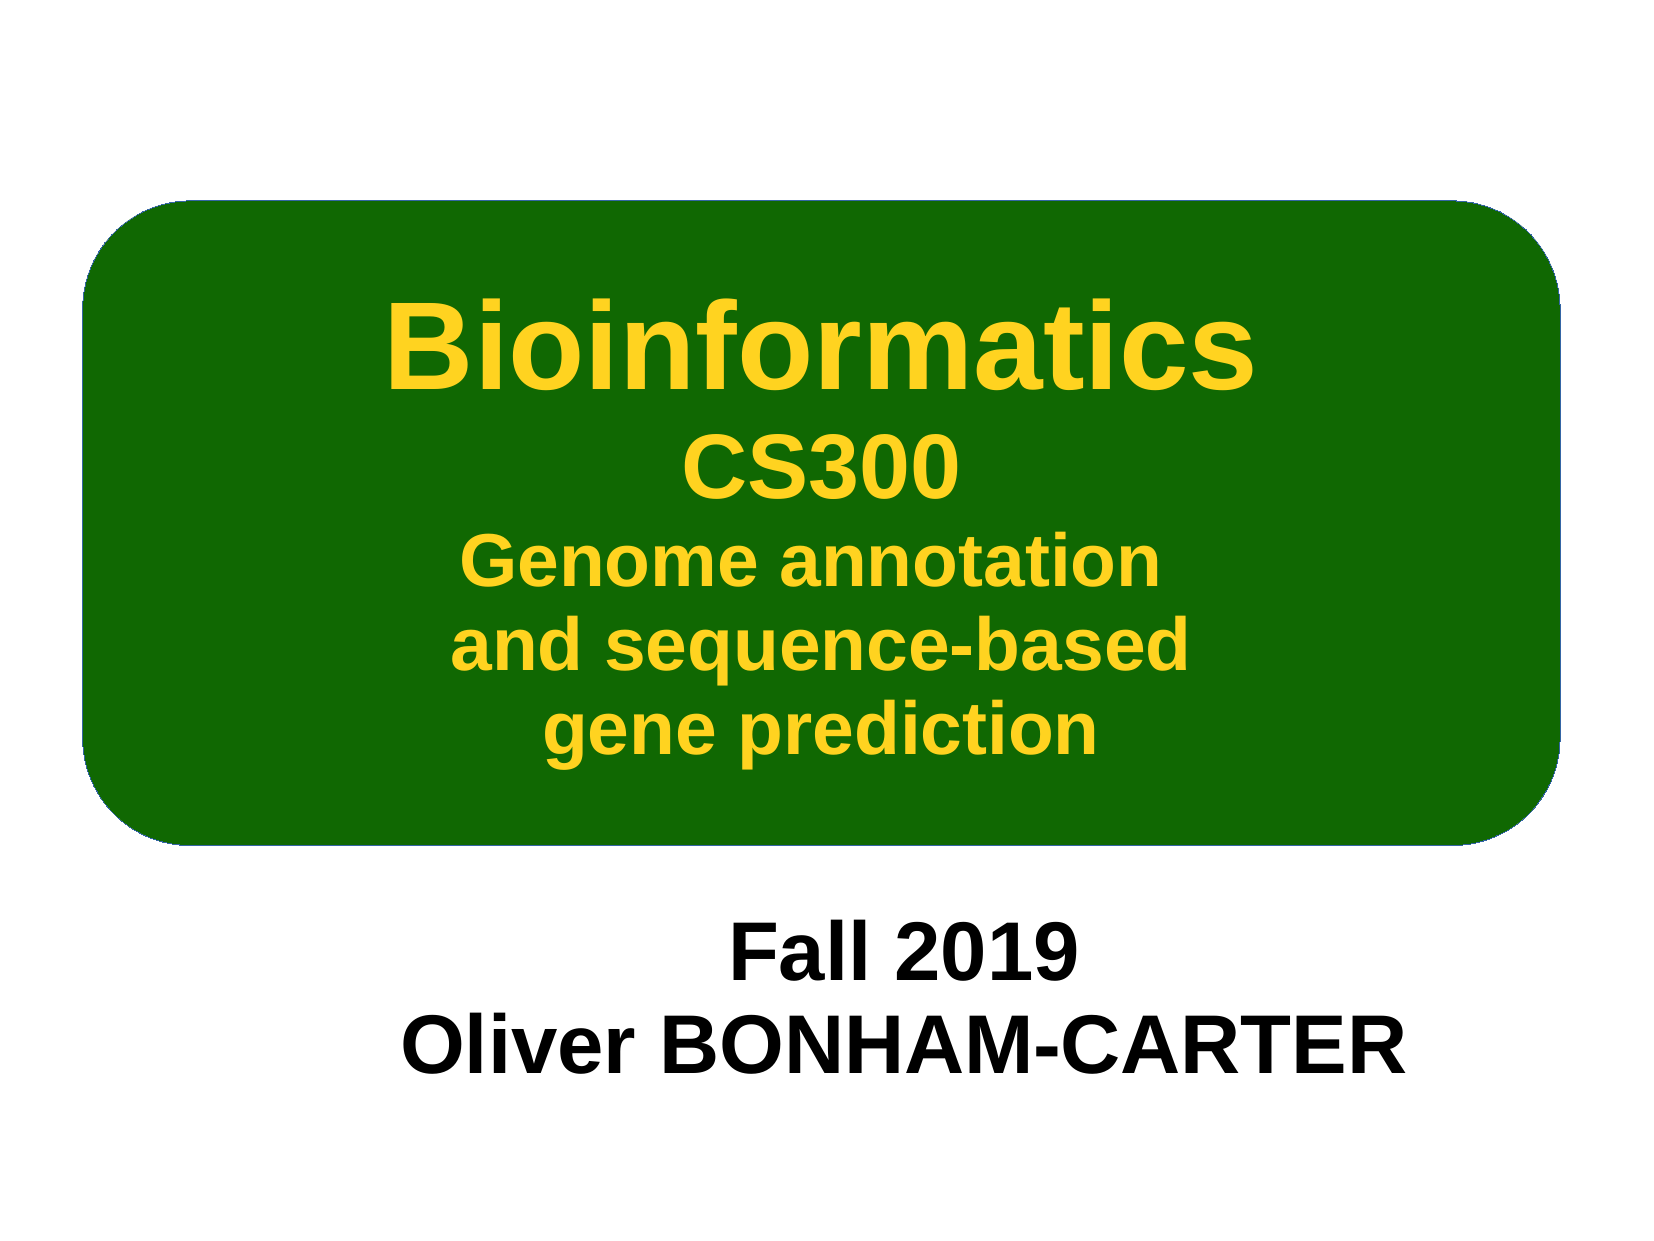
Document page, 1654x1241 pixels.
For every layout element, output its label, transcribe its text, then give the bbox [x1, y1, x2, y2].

text_box Bioinformatics CS300 Genome annotation and sequence-based gene prediction [82, 200, 1561, 846]
text_box Fall 2019 Oliver BONHAM-CARTER [385, 898, 1423, 1100]
